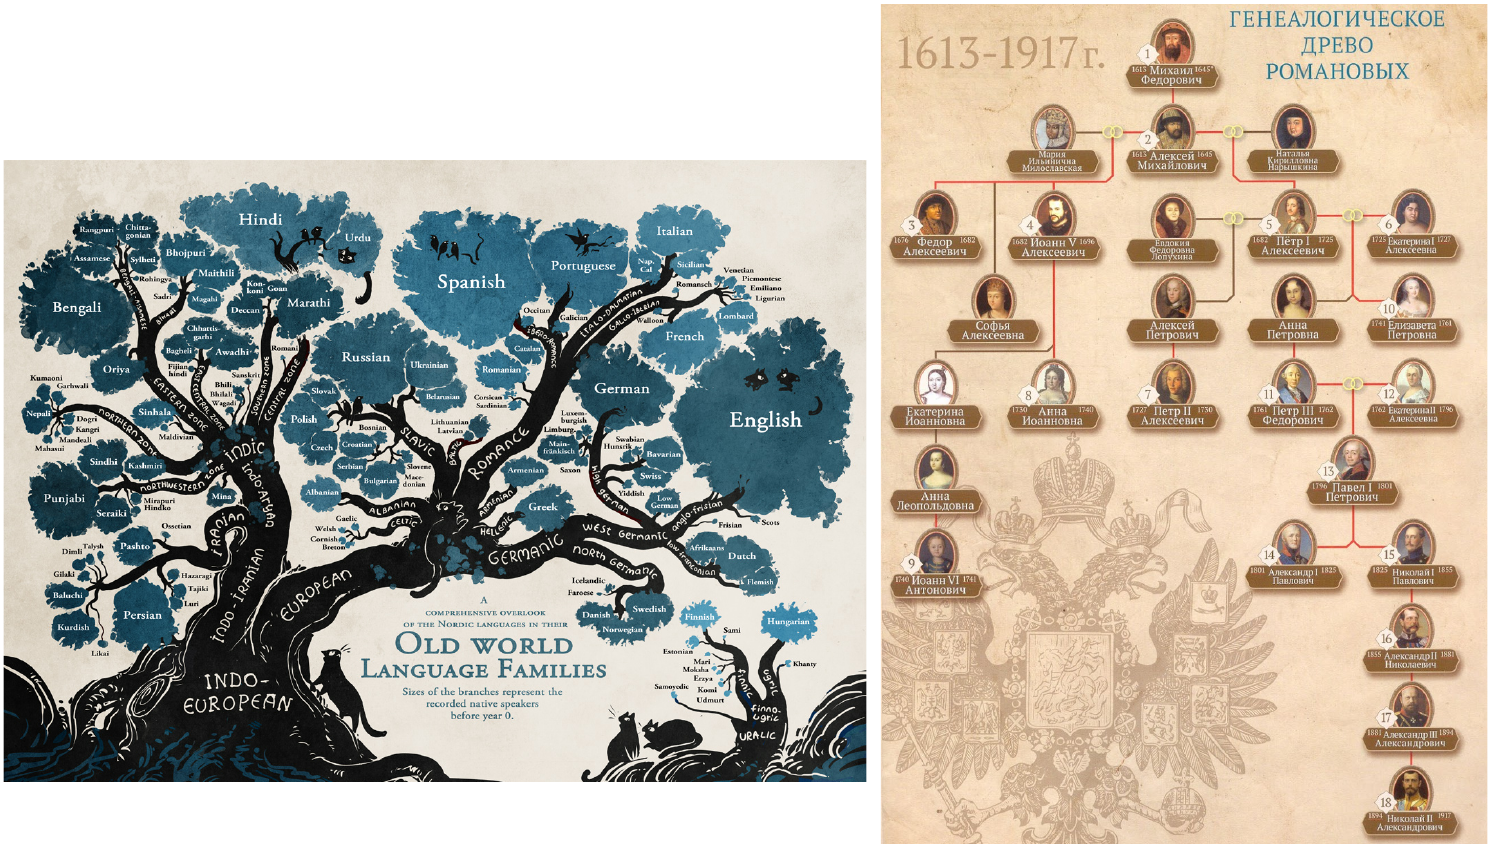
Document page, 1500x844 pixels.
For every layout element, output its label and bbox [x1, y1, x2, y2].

picture [880, 4, 1488, 844]
picture [3, 160, 867, 782]
